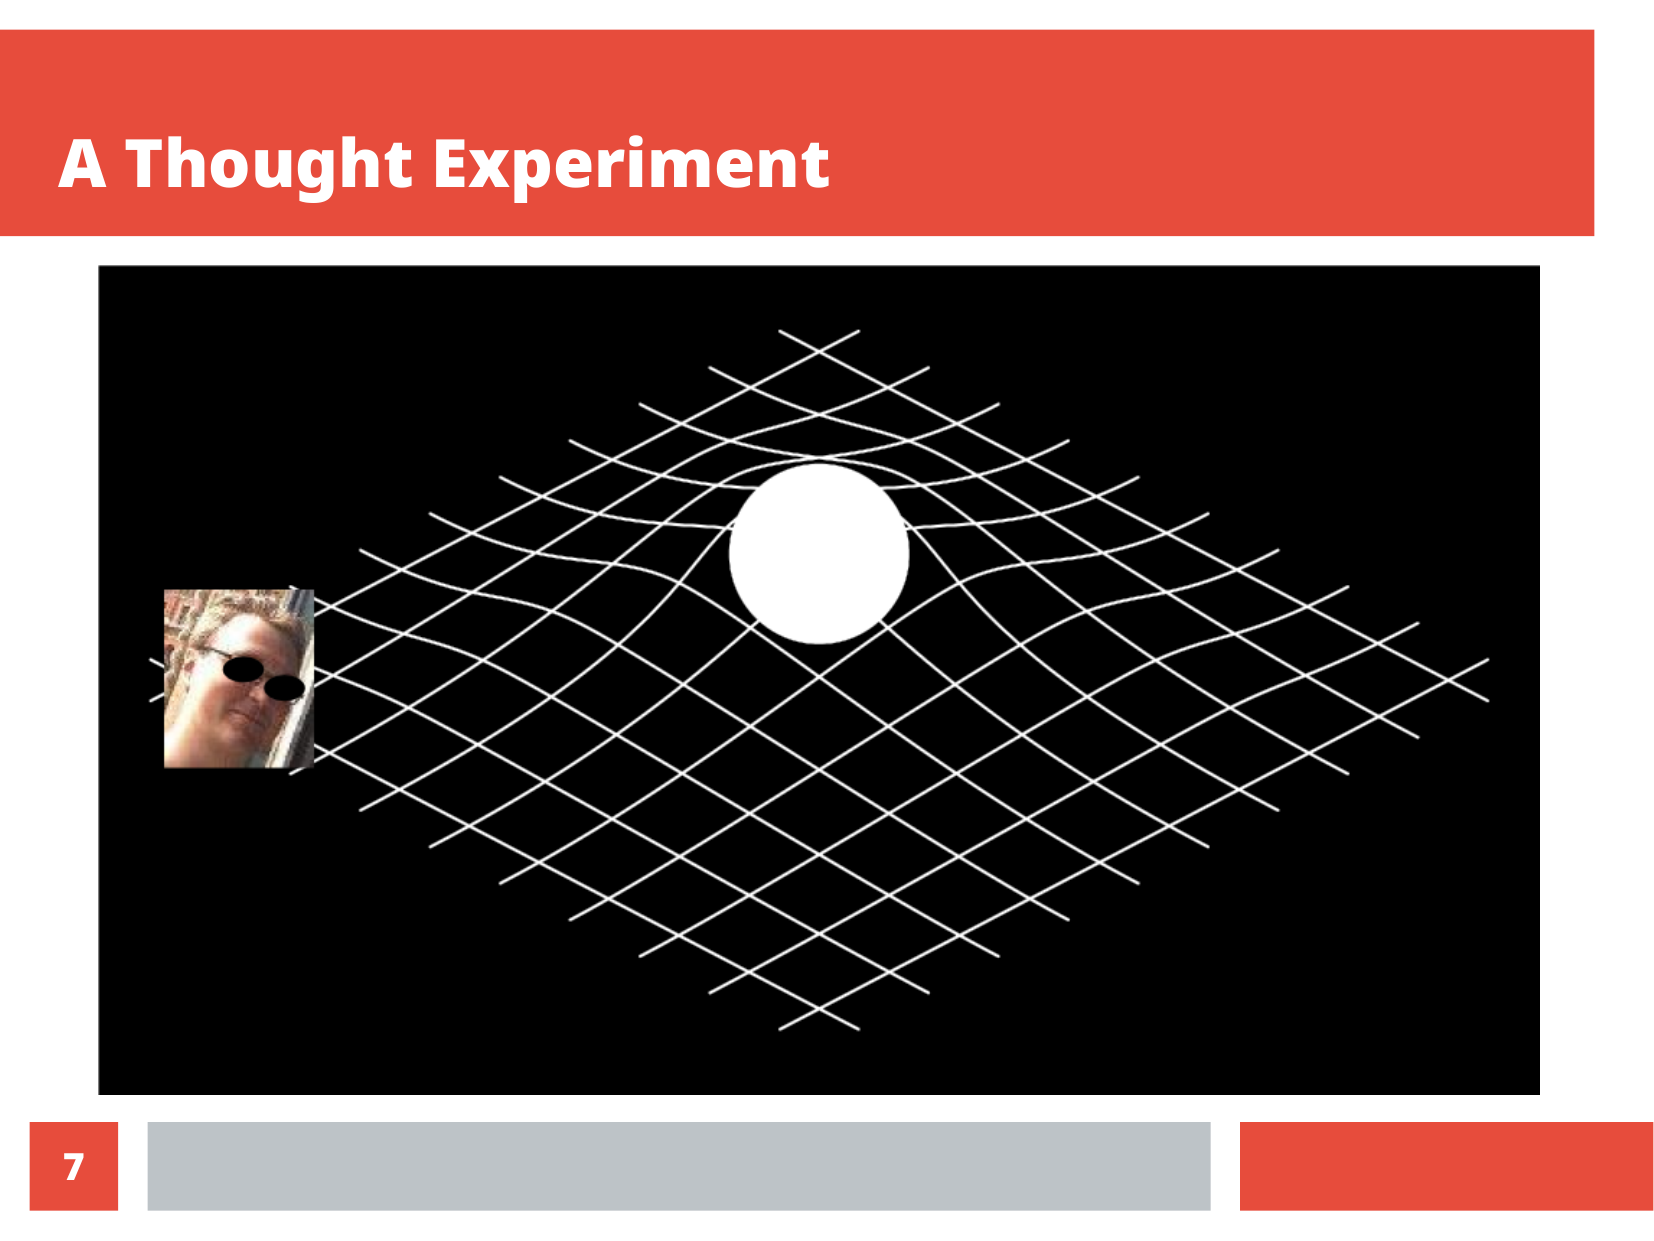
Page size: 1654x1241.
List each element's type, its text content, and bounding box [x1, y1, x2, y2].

picture [98, 265, 1540, 1095]
title A Thought Experiment [59, 59, 1595, 207]
